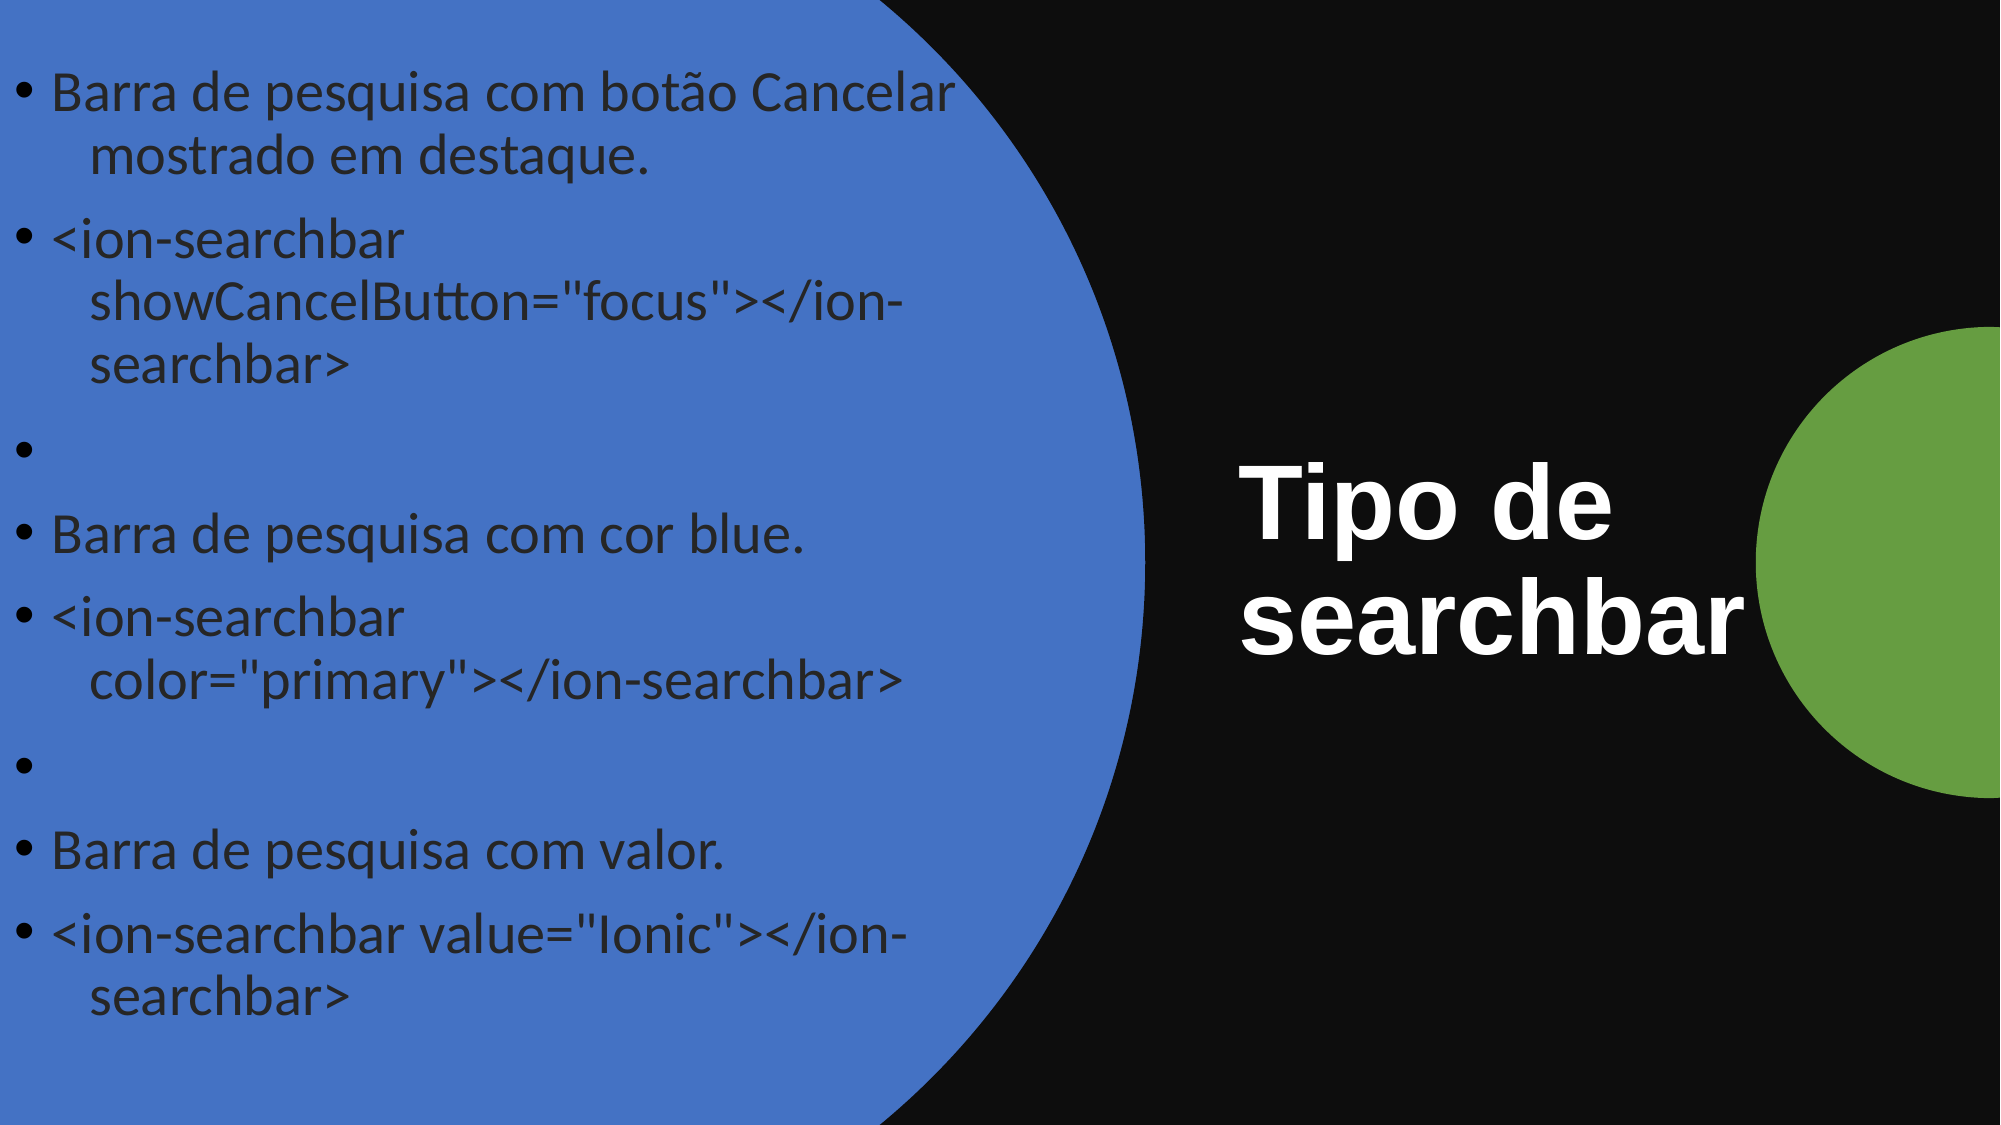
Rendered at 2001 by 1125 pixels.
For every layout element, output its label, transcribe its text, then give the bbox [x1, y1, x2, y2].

title Tipo de searchbar [1223, 179, 1776, 946]
text_box [0, 0, 2000, 1125]
list Barra de pesquisa com botão Cancelar mostrado em destaque. <ion-searchbar showCancelButton="focus"></ion-searchbar> Barra de pesquisa com cor blue. <ion-searchbar color="primary"></ion-searchbar> Barra de pesquisa com valor. <ion-searchbar value="Ionic"></ion-searchbar> [0, 25, 985, 1065]
